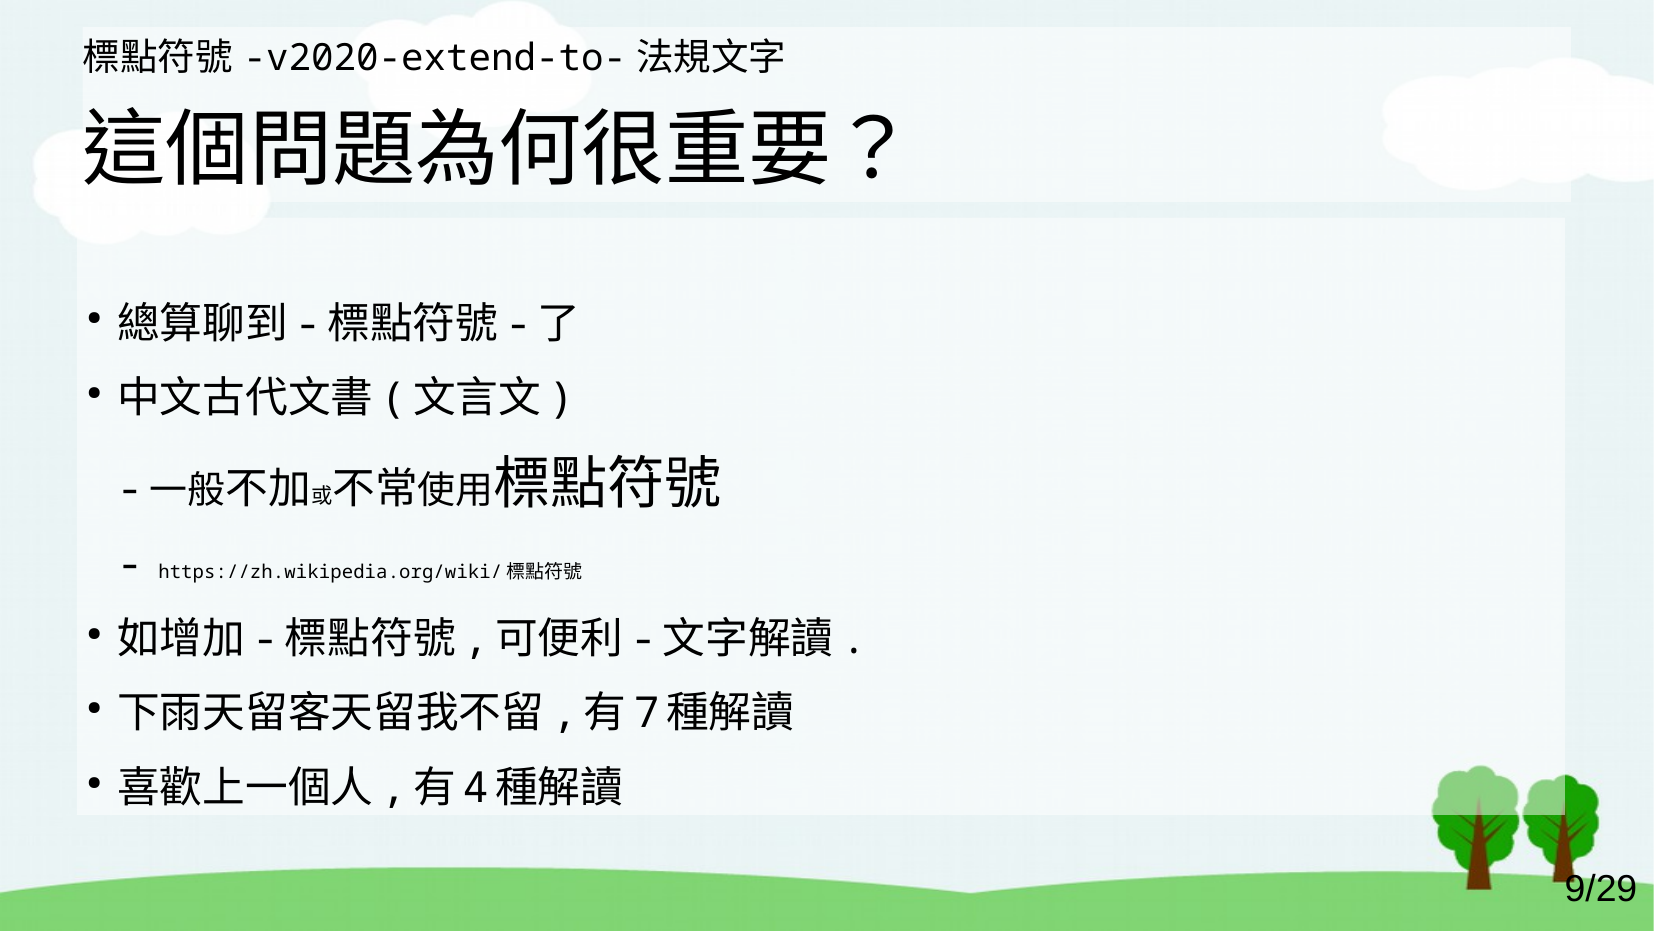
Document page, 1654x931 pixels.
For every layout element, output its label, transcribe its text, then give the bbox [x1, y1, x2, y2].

picture [0, 0, 1654, 931]
text_box <編號>/29 [1192, 860, 1653, 931]
title 標點符號-v2020-extend-to-法規文字 這個問題為何很重要？ [82, 37, 1571, 193]
list 總算聊到-標點符號-了 中文古代文書(文言文) -一般不加或不常使用標點符號 - https://zh.wikipedia.org/wiki/標點符號 如增加-標點符號,可便利-文字解讀. 下雨天留客天留我不留,有7種解讀 喜歡上一個人,有4種解讀 [76, 217, 1565, 815]
